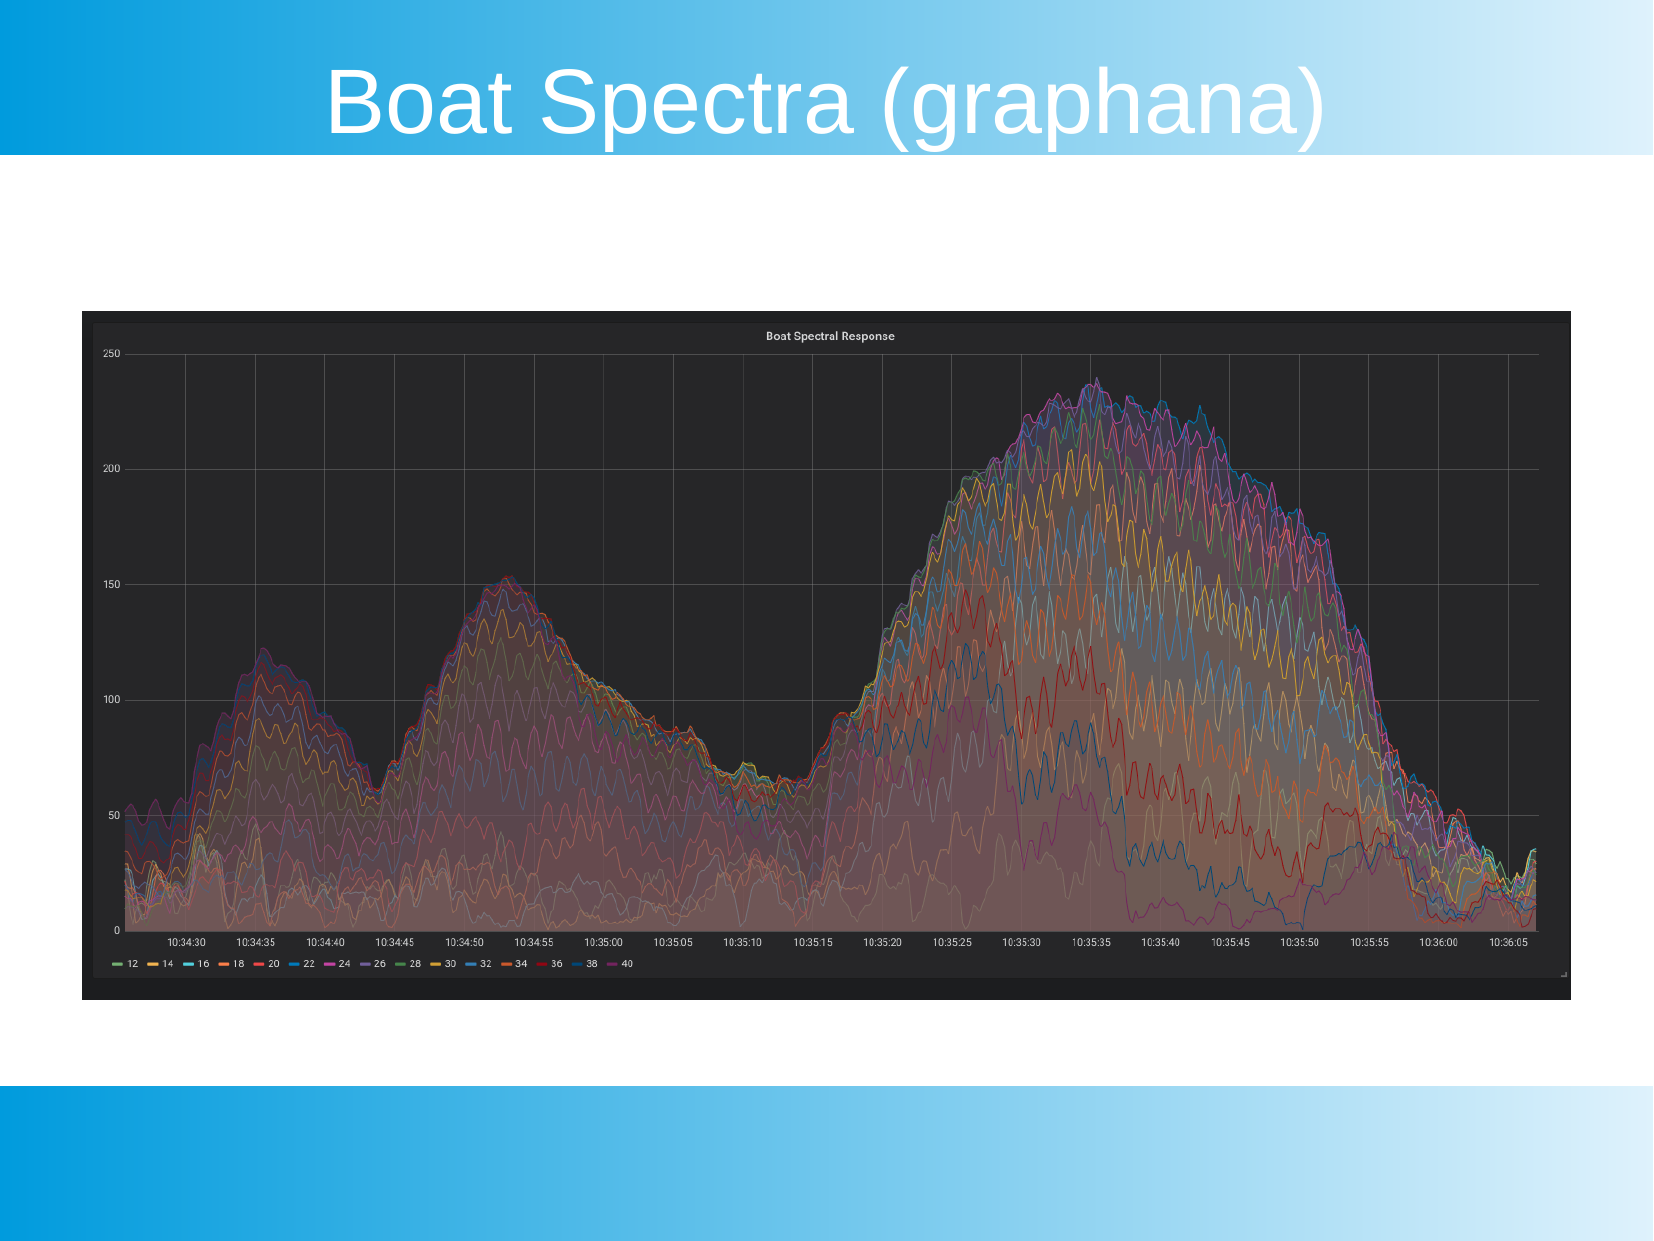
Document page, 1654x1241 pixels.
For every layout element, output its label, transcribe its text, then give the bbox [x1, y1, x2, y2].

title Boat Spectra (graphana) [82, 49, 1571, 155]
picture [82, 311, 1571, 1000]
